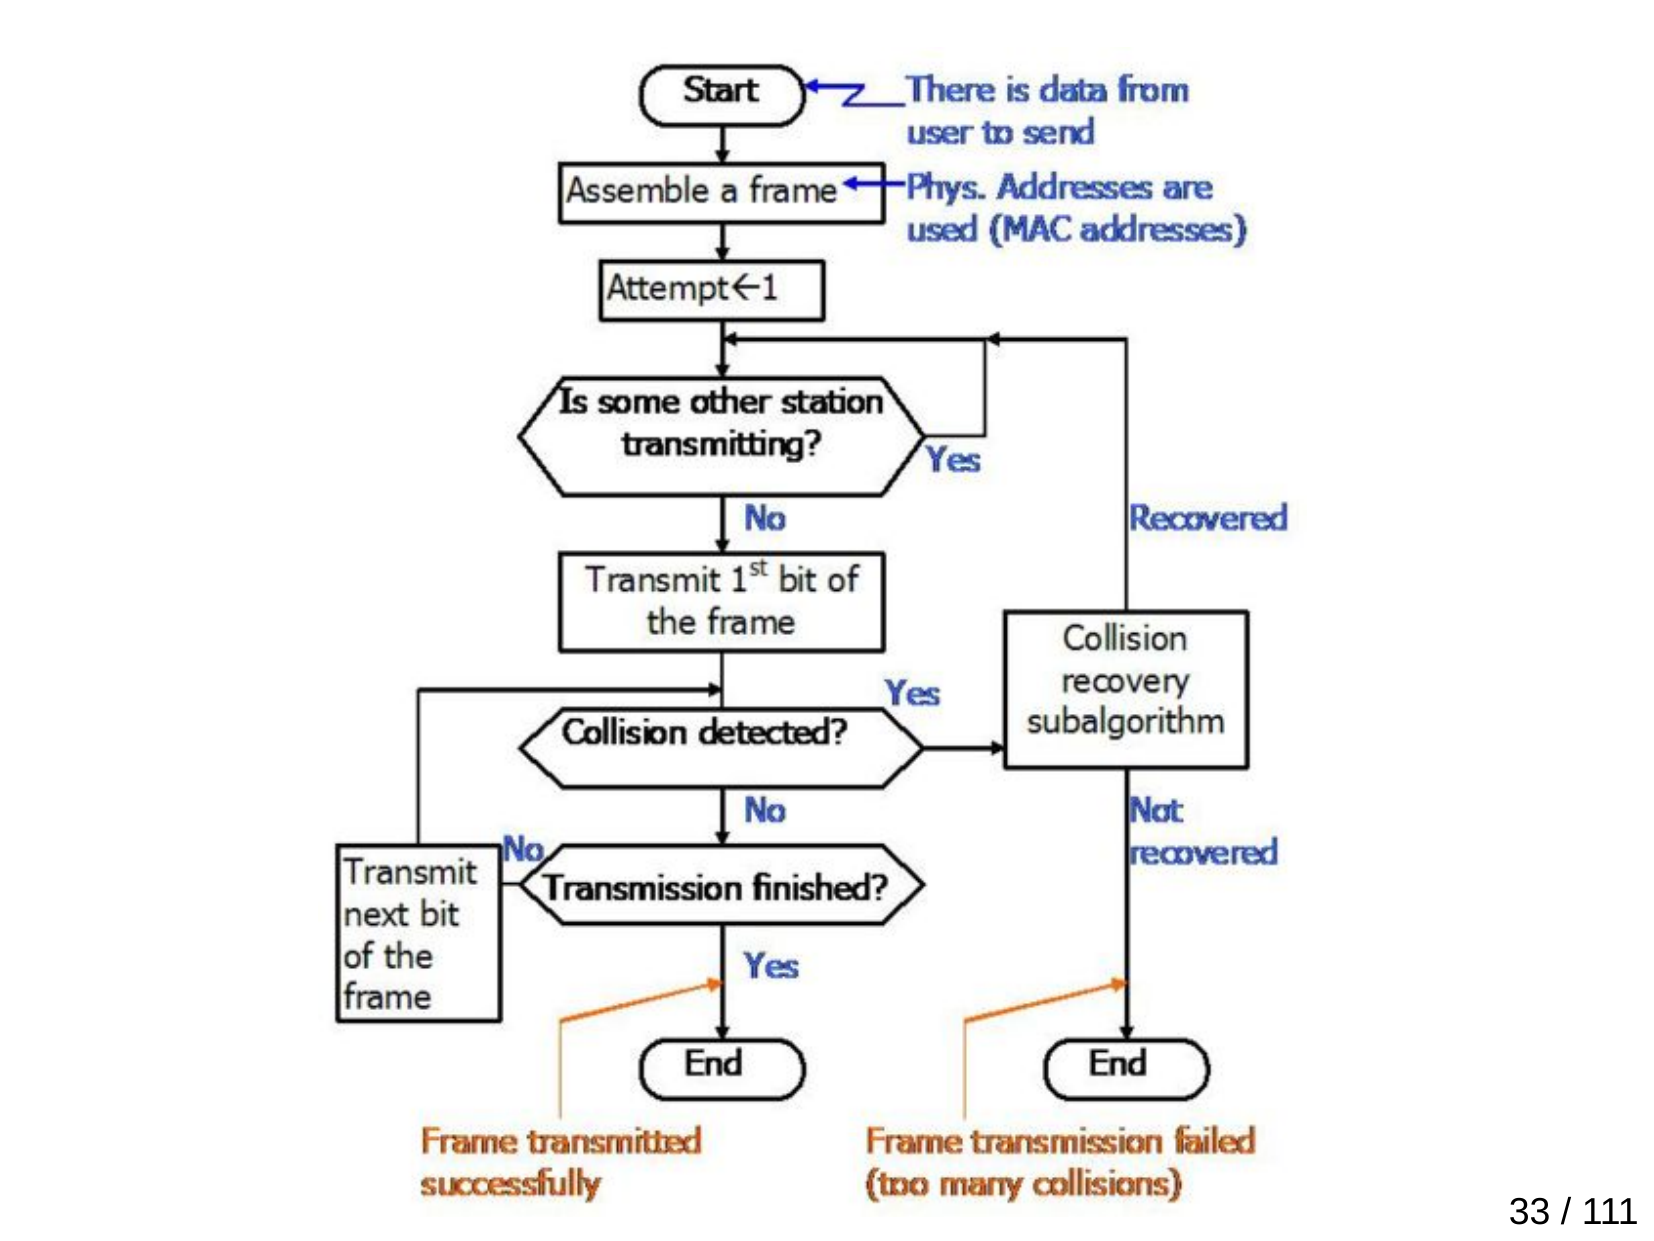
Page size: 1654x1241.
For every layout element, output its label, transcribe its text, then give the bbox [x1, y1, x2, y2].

text_box <number> / 111 [1380, 1183, 1654, 1241]
picture [318, 47, 1307, 1217]
